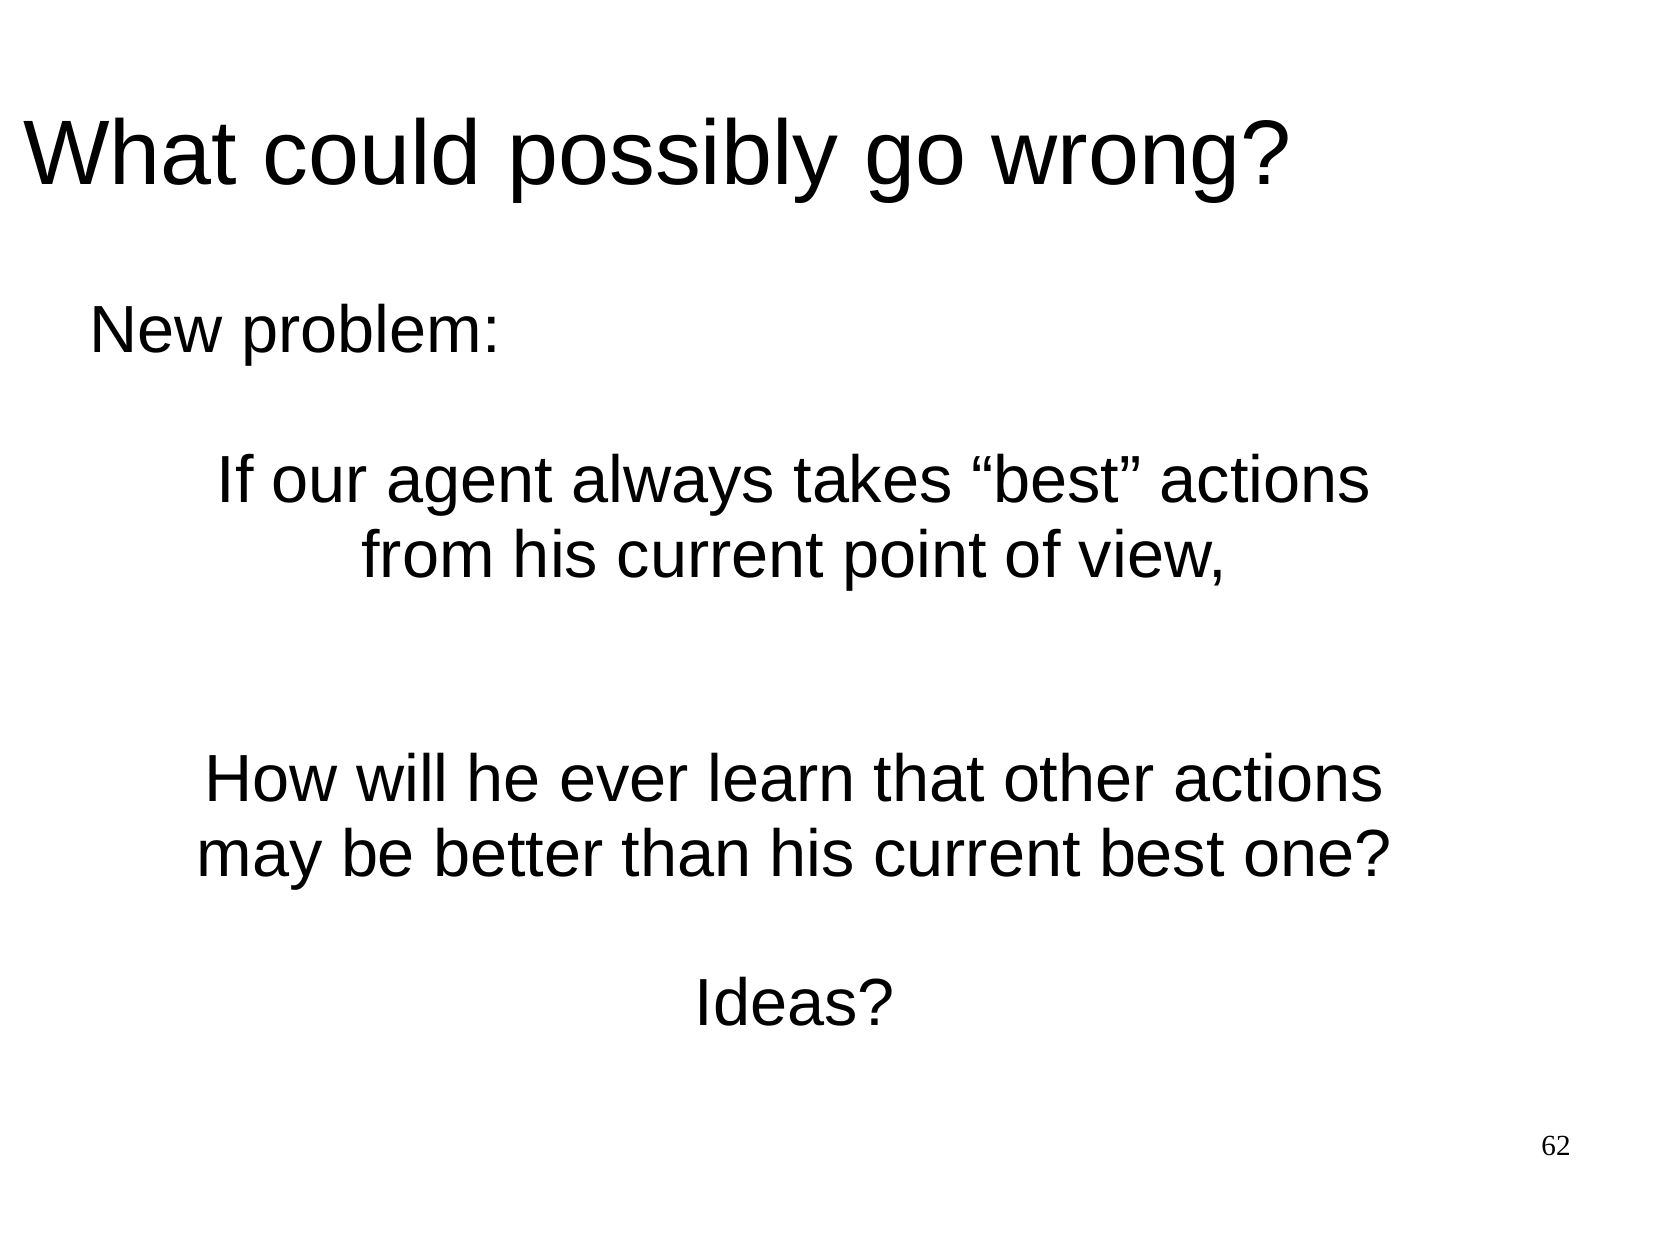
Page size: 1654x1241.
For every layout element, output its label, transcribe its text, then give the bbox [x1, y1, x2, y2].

text_box New problem: If our agent always takes “best” actions from his current point of view, How will he ever learn that other actions may be better than his current best one? Ideas? [75, 285, 1515, 1048]
title What could possibly go wrong? [23, 49, 1512, 257]
